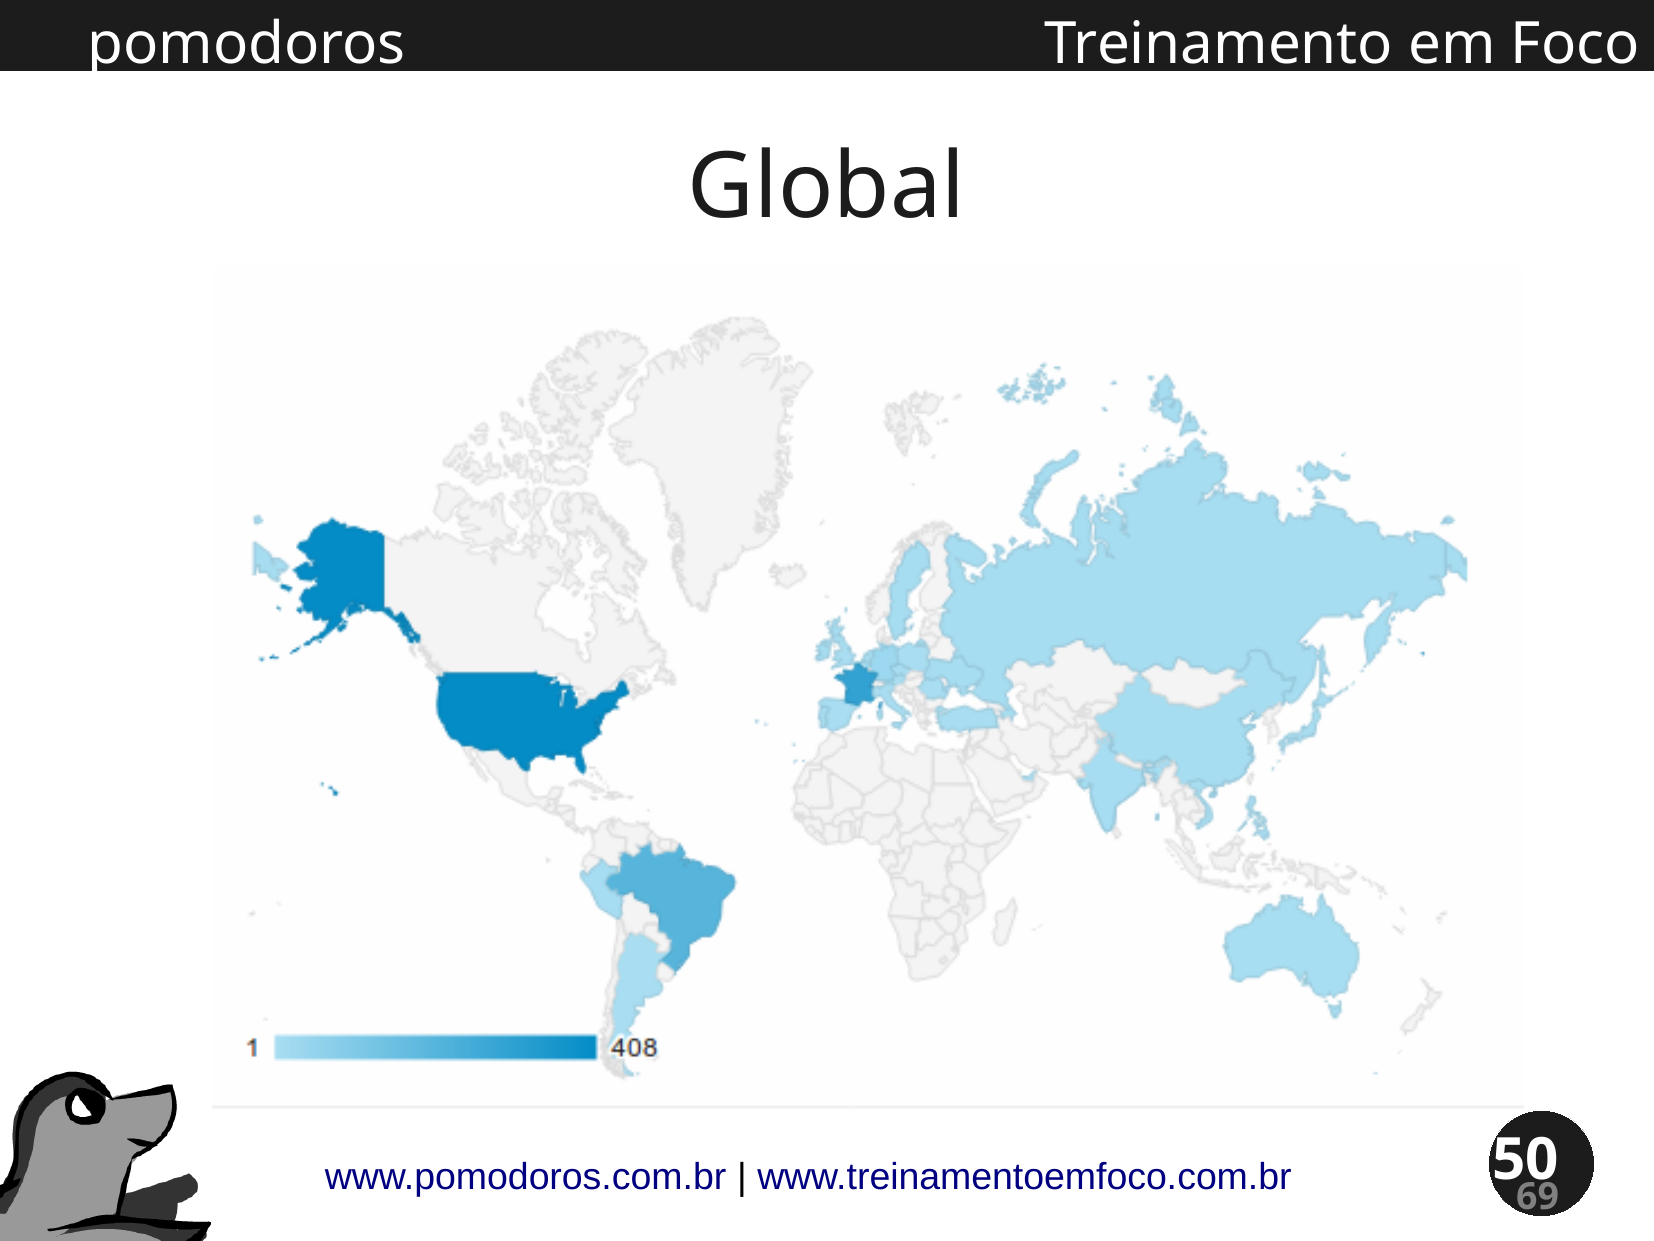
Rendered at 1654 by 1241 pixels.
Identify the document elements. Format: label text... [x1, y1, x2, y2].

picture [0, 266, 1524, 1241]
title Global [82, 78, 1571, 287]
